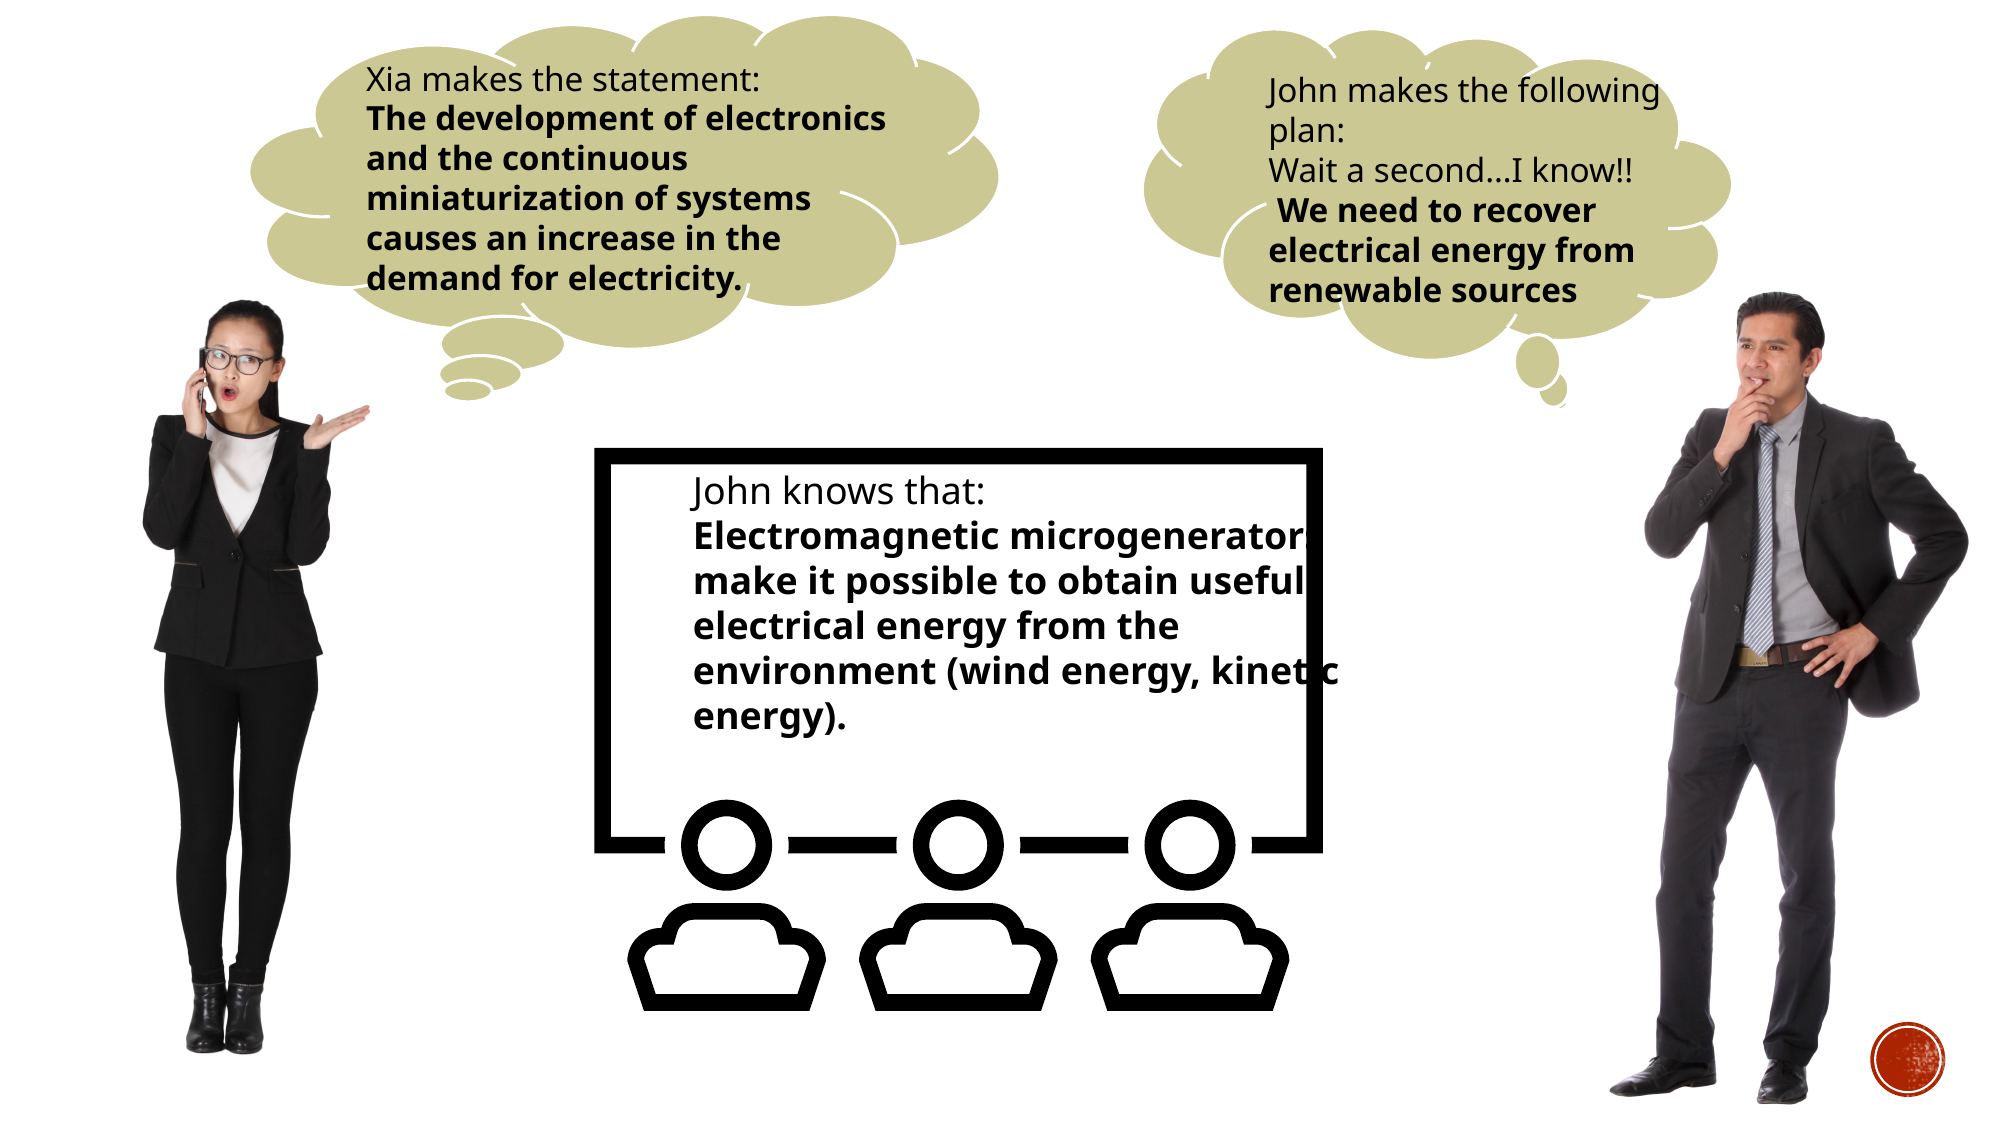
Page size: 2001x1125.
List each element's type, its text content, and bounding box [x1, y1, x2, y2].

picture [557, 327, 1361, 1125]
picture [141, 299, 371, 1055]
text_box [1347, 320, 1632, 410]
text_box [1142, 28, 1536, 307]
text_box [495, 14, 911, 50]
text_box [391, 44, 475, 50]
picture [1609, 291, 1969, 1105]
text_box John knows that: Electromagnetic microgenerators make it possible to obtain useful electrical energy from the environment (wind energy, kinetic energy). [677, 460, 1361, 794]
text_box John makes the following plan: Wait a second…I know!! We need to recover electrical energy from renewable sources [1253, 61, 1689, 320]
text_box [376, 308, 738, 402]
text_box [1689, 140, 1733, 295]
text_box Xia makes the statement: The development of electronics and the continuous miniaturization of systems causes an increase in the demand for electricity. [350, 50, 916, 308]
text_box [916, 56, 1001, 245]
text_box [248, 66, 350, 289]
text_box [1560, 57, 1615, 61]
